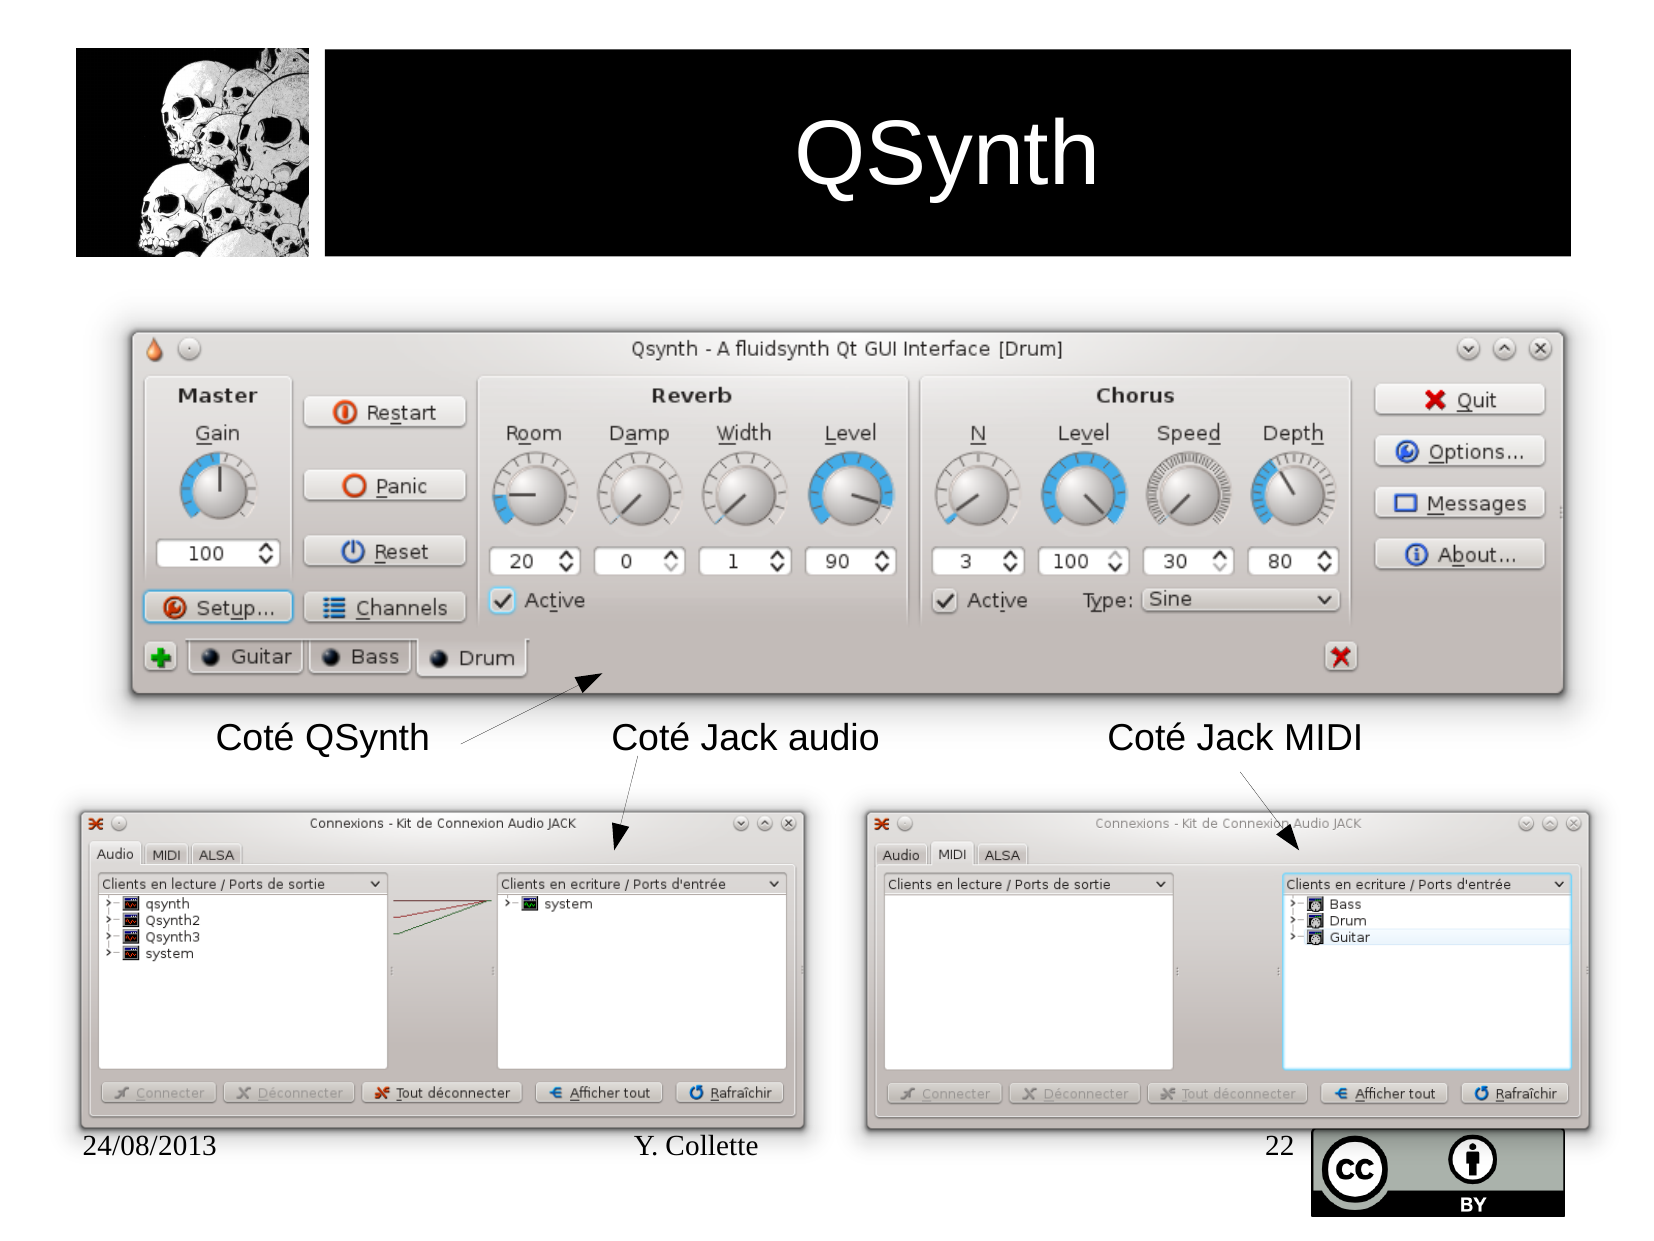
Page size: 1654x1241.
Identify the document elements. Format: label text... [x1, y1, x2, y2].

picture [40, 771, 1630, 1217]
title QSynth [324, 49, 1571, 257]
text_box Coté Jack MIDI [1092, 708, 1406, 766]
text_box Coté Jack audio [596, 708, 910, 766]
text_box Coté QSynth [200, 708, 461, 766]
picture [70, 270, 1626, 756]
picture [76, 48, 309, 257]
